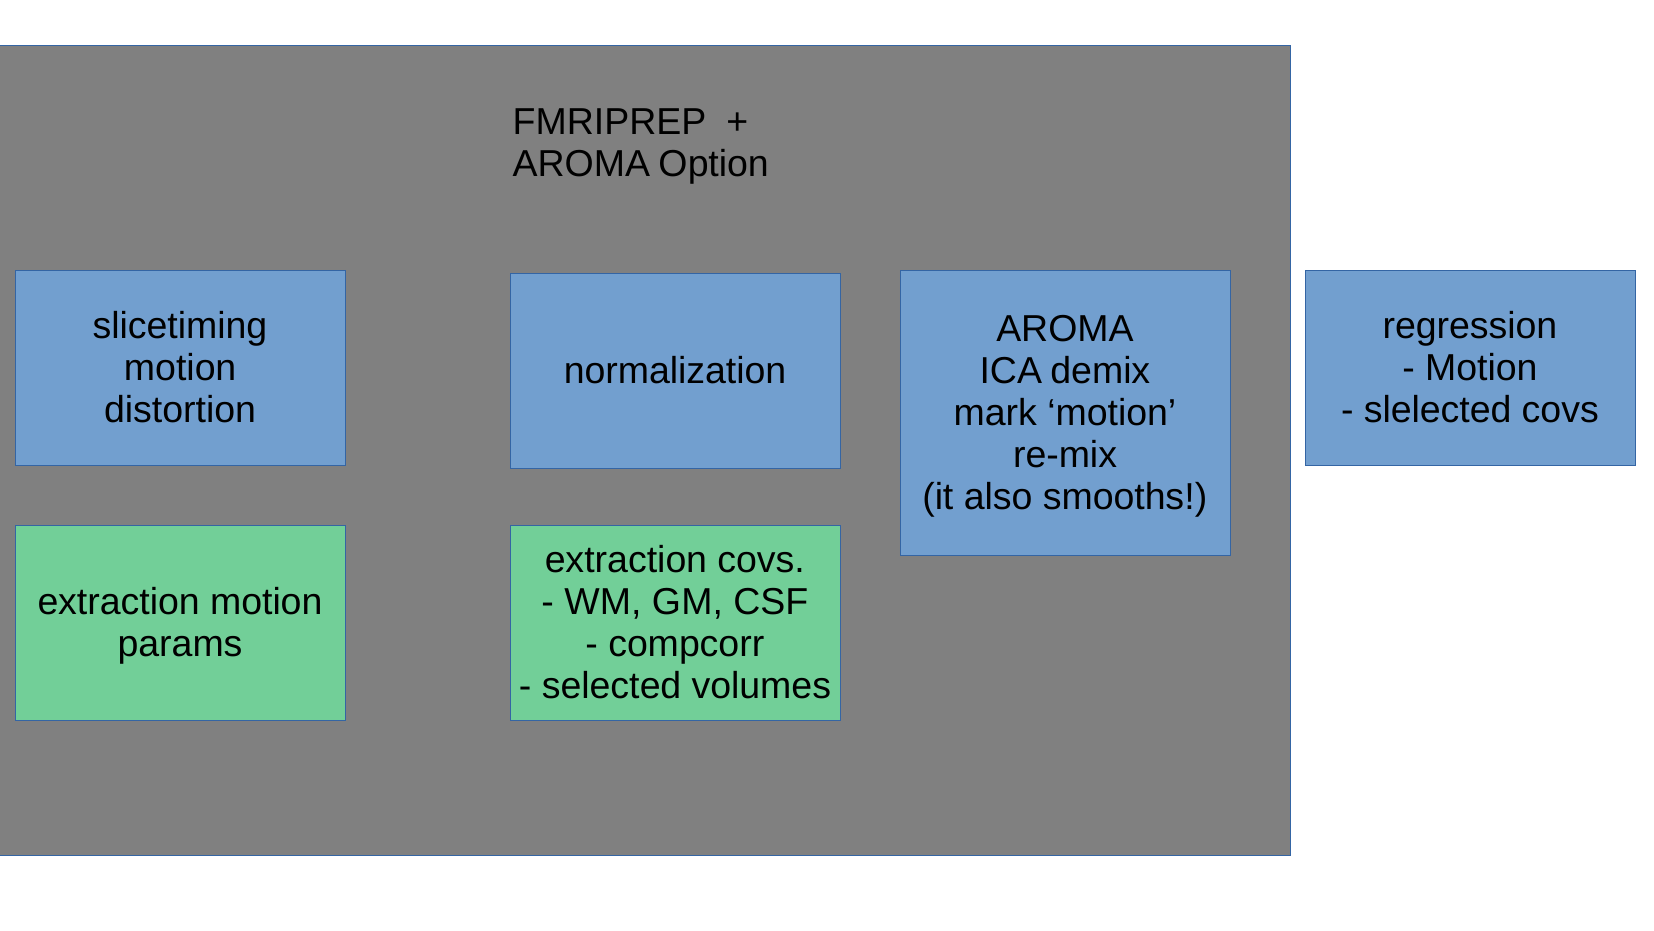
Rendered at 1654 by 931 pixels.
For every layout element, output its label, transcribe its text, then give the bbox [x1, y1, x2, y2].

text_box extraction motion params [15, 525, 346, 721]
text_box AROMA ICA demix mark ‘motion’ re-mix (it also smooths!) [900, 270, 1231, 556]
text_box FMRIPREP + AROMA Option [498, 93, 826, 192]
text_box [0, 45, 1291, 856]
text_box regression - Motion - slelected covs [1305, 270, 1636, 466]
text_box normalization [510, 273, 841, 469]
text_box slicetiming motion distortion [15, 270, 346, 466]
text_box extraction covs. - WM, GM, CSF - compcorr - selected volumes [510, 525, 841, 721]
